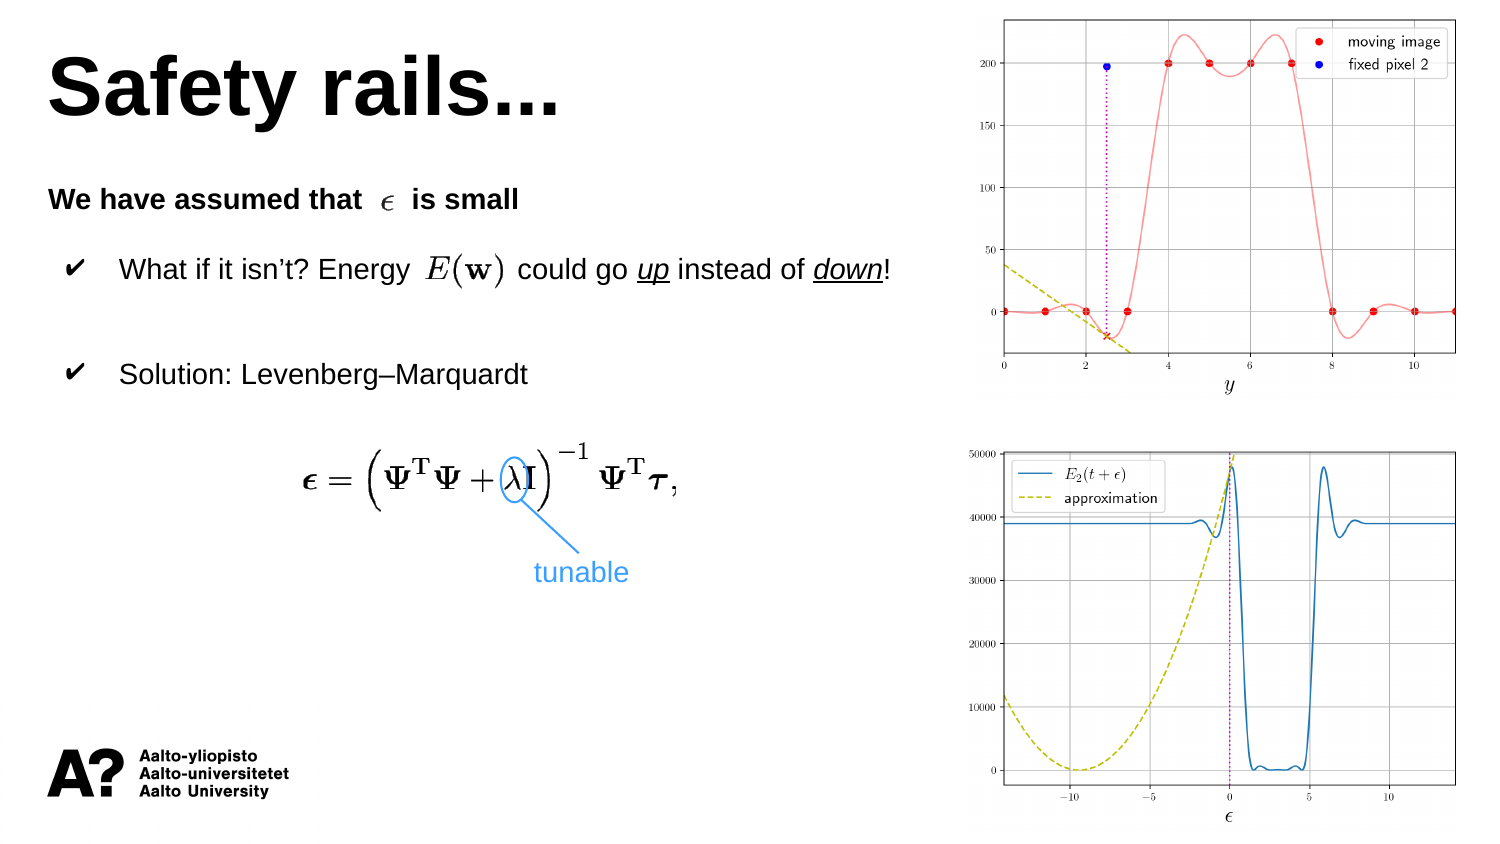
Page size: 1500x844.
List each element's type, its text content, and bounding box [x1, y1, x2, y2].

picture [502, 459, 527, 501]
picture [0, 702, 337, 844]
picture [961, 442, 1463, 834]
text_box tunable [466, 553, 697, 611]
picture [418, 241, 513, 317]
picture [972, 12, 1463, 402]
list We have assumed that is small What if it isn’t? Energy could go up instead of down! Solution: Levenberg–Marquardt [48, 180, 962, 240]
list Safety rails... [47, 32, 972, 197]
picture [381, 159, 394, 218]
picture [296, 430, 676, 548]
